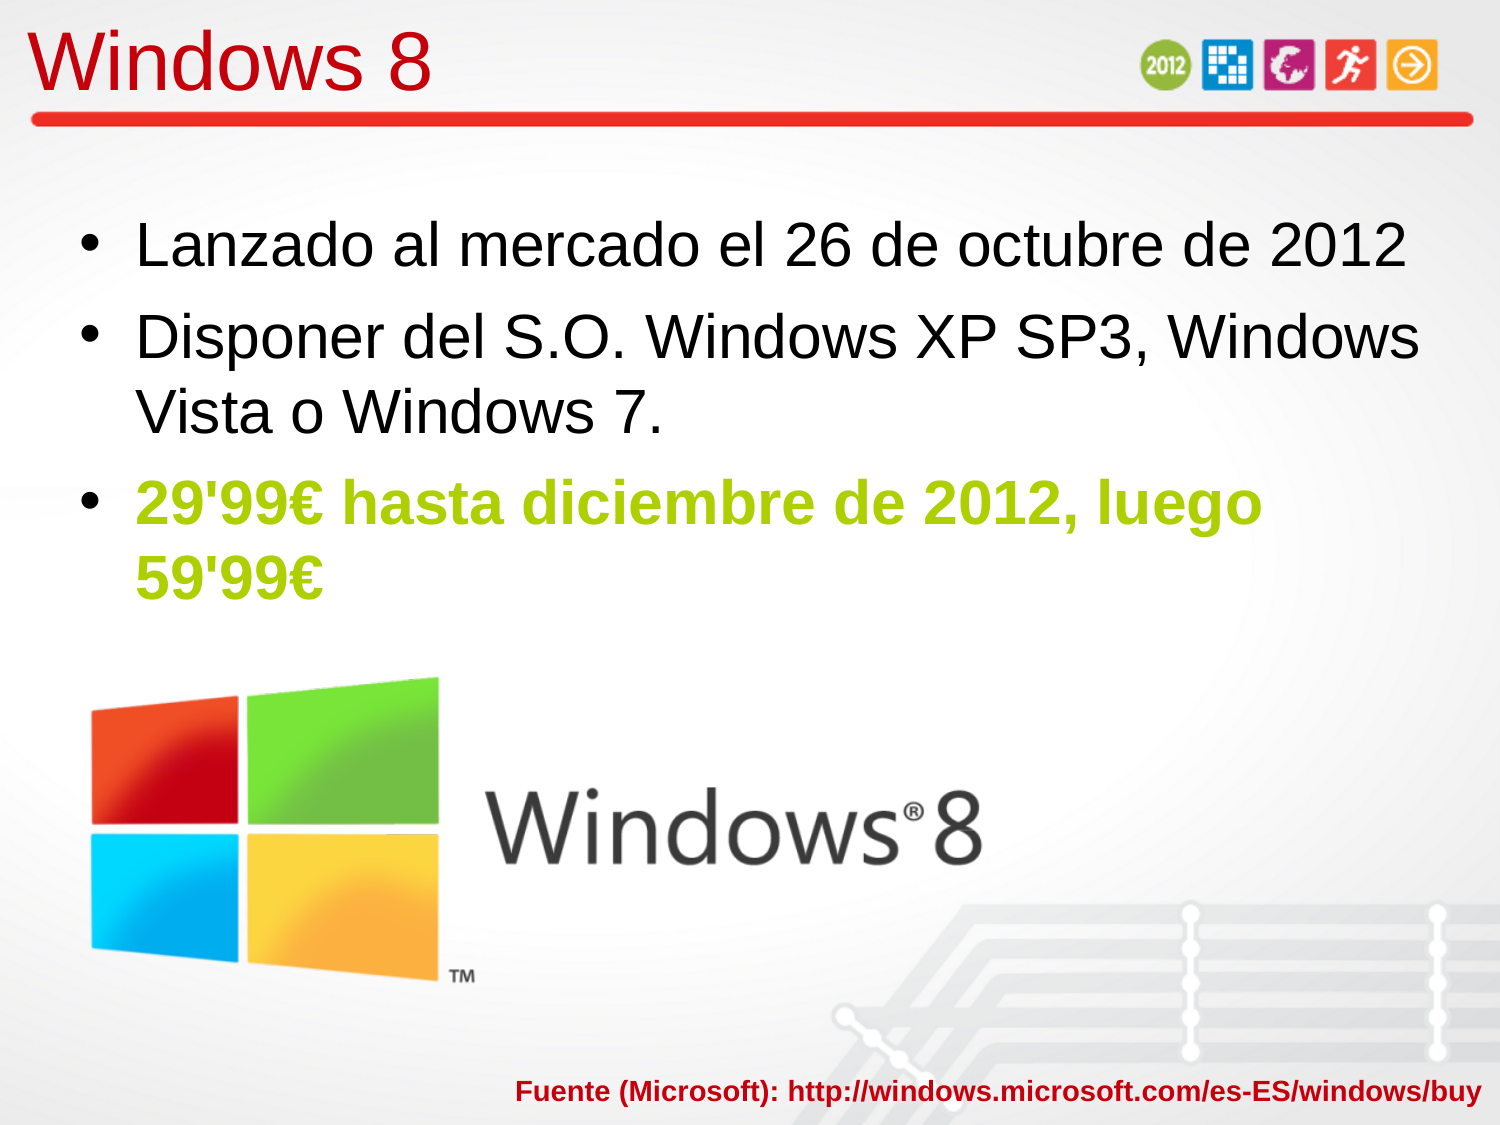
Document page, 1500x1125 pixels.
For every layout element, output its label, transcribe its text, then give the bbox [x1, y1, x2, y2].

picture [0, 0, 1500, 1125]
text_box Fuente (Microsoft): http://windows.microsoft.com/es-ES/windows/buy [1088, 1067, 1498, 1116]
title Windows 8 [12, 0, 976, 121]
list Lanzado al mercado el 26 de octubre de 2012 Disponer del S.O. Windows XP SP3, Windows Vista o Windows 7. 29'99€ hasta diciembre de 2012, luego 59'99€ [64, 189, 1465, 841]
